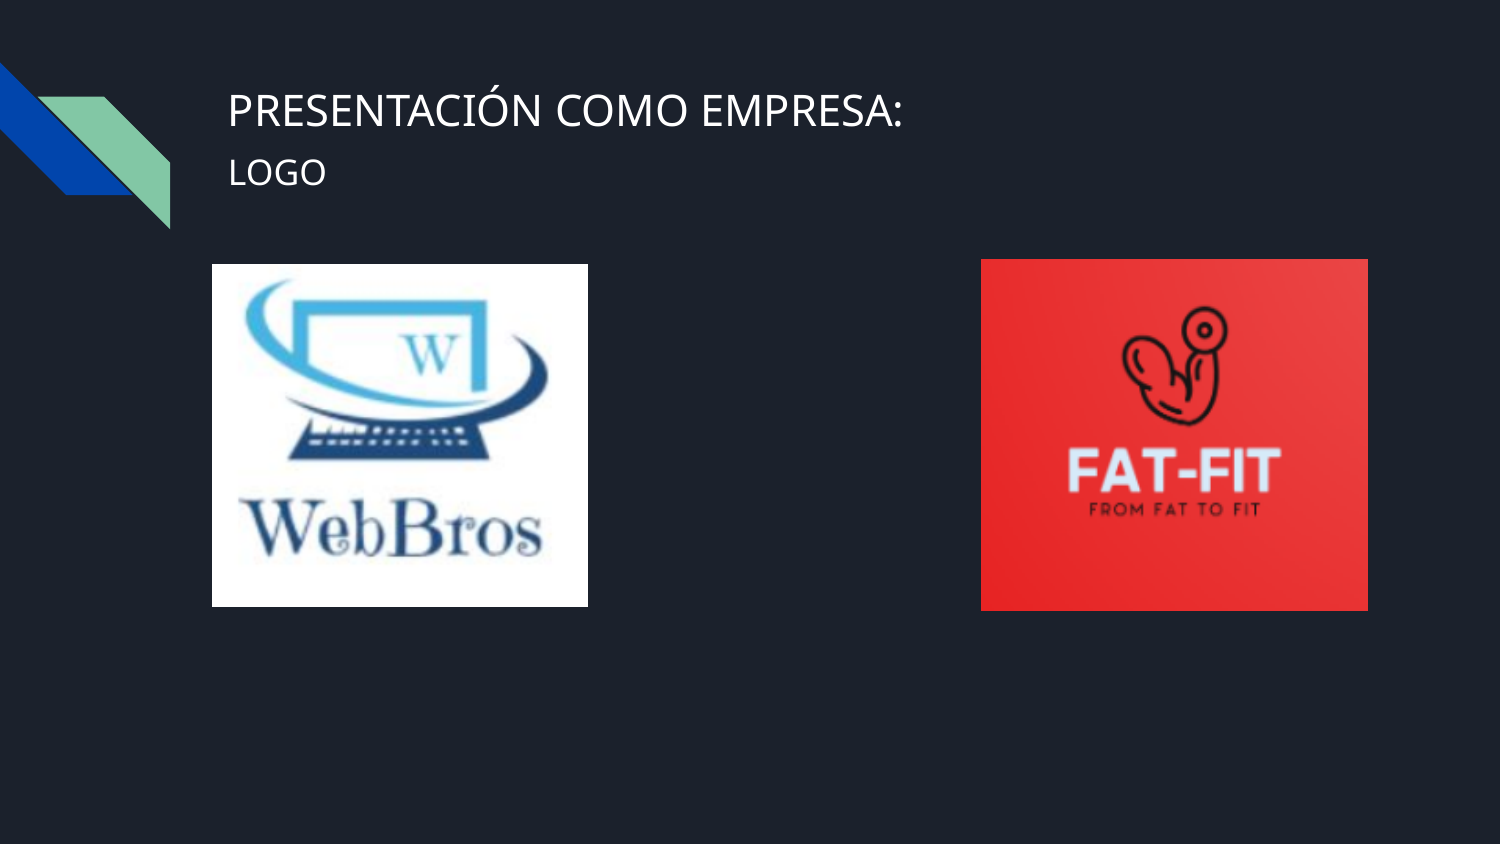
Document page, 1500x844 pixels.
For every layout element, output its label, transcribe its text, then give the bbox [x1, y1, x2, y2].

picture [212, 264, 588, 607]
picture [981, 259, 1368, 611]
list SIHSH [212, 257, 1368, 735]
title PRESENTACIÓN COMO EMPRESA: LOGO [212, 64, 1368, 215]
